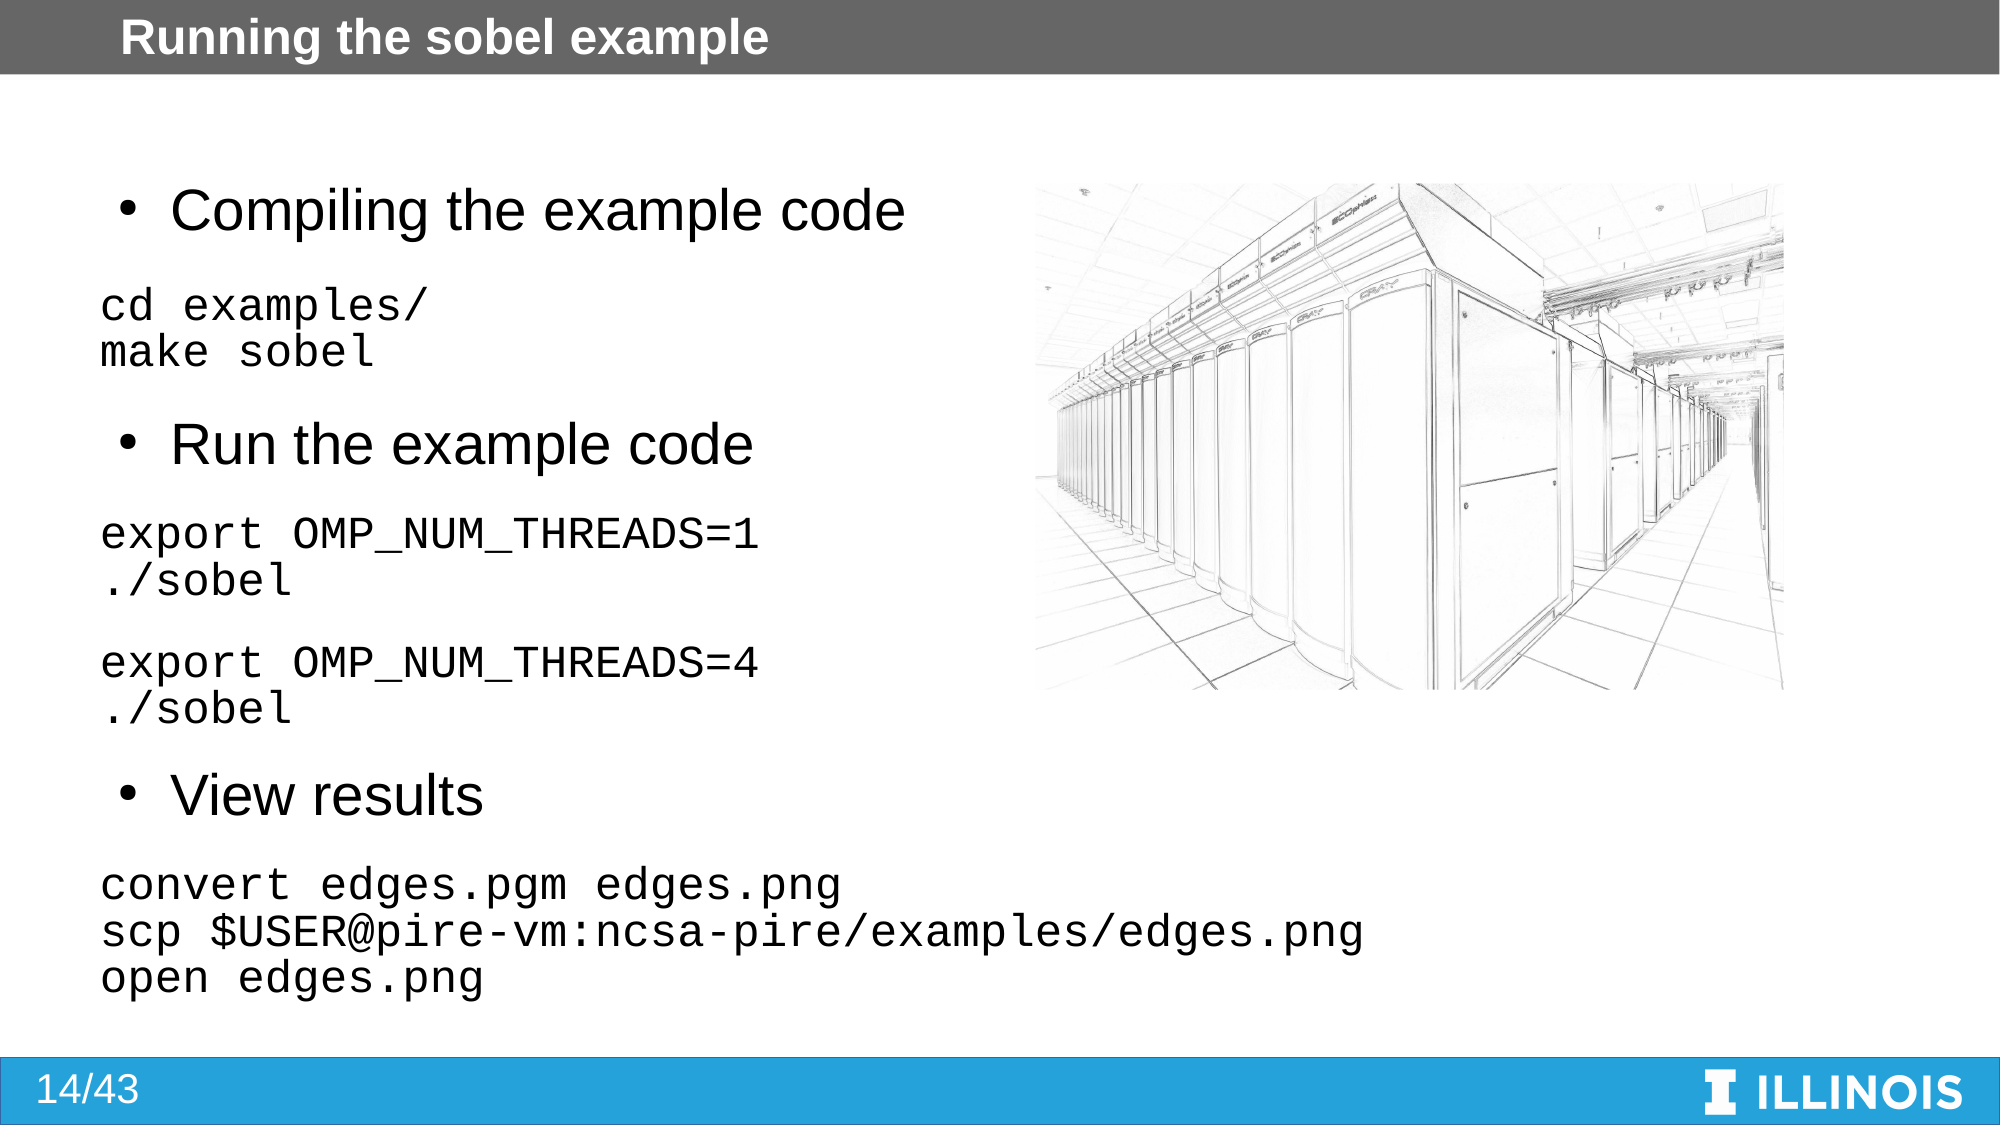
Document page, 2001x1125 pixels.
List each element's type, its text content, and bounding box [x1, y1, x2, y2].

list Compiling the example code cd examples/ make sobel Run the example code export OMP_NUM_THREADS=1 ./sobel export OMP_NUM_THREADS=4 ./sobel View results convert edges.pgm edges.png scp $USER@pire-vm:ncsa-pire/examples/edges.png open edges.png [99, 183, 1900, 1022]
title Running the sobel example [0, 0, 2000, 75]
picture [1035, 183, 1784, 690]
picture [1705, 1069, 1962, 1115]
